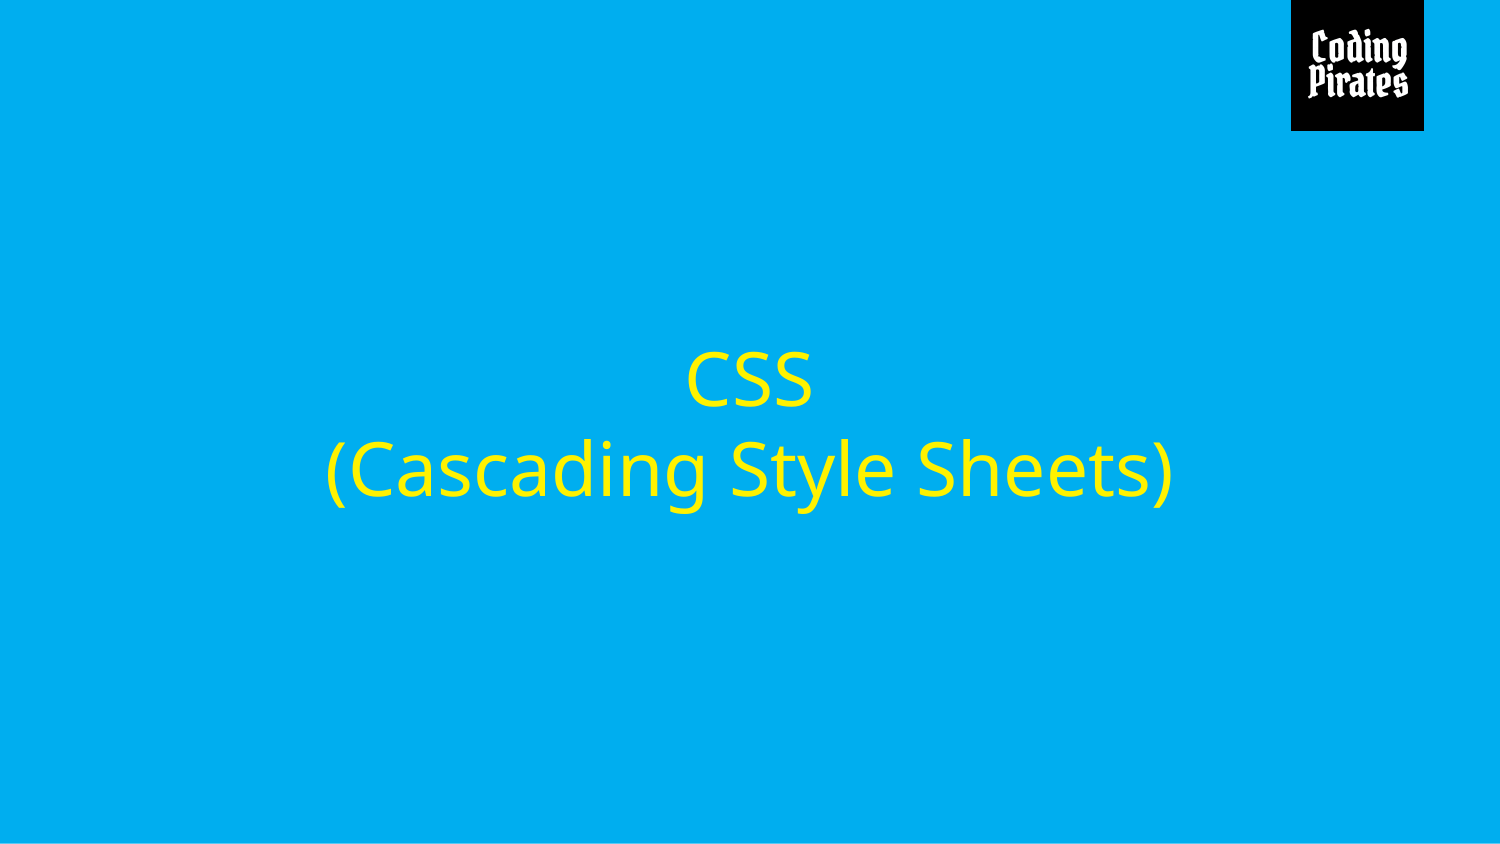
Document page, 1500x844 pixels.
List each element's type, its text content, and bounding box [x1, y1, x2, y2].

picture [1292, 0, 1423, 130]
title CSS (Cascading Style Sheets) [51, 352, 1449, 491]
